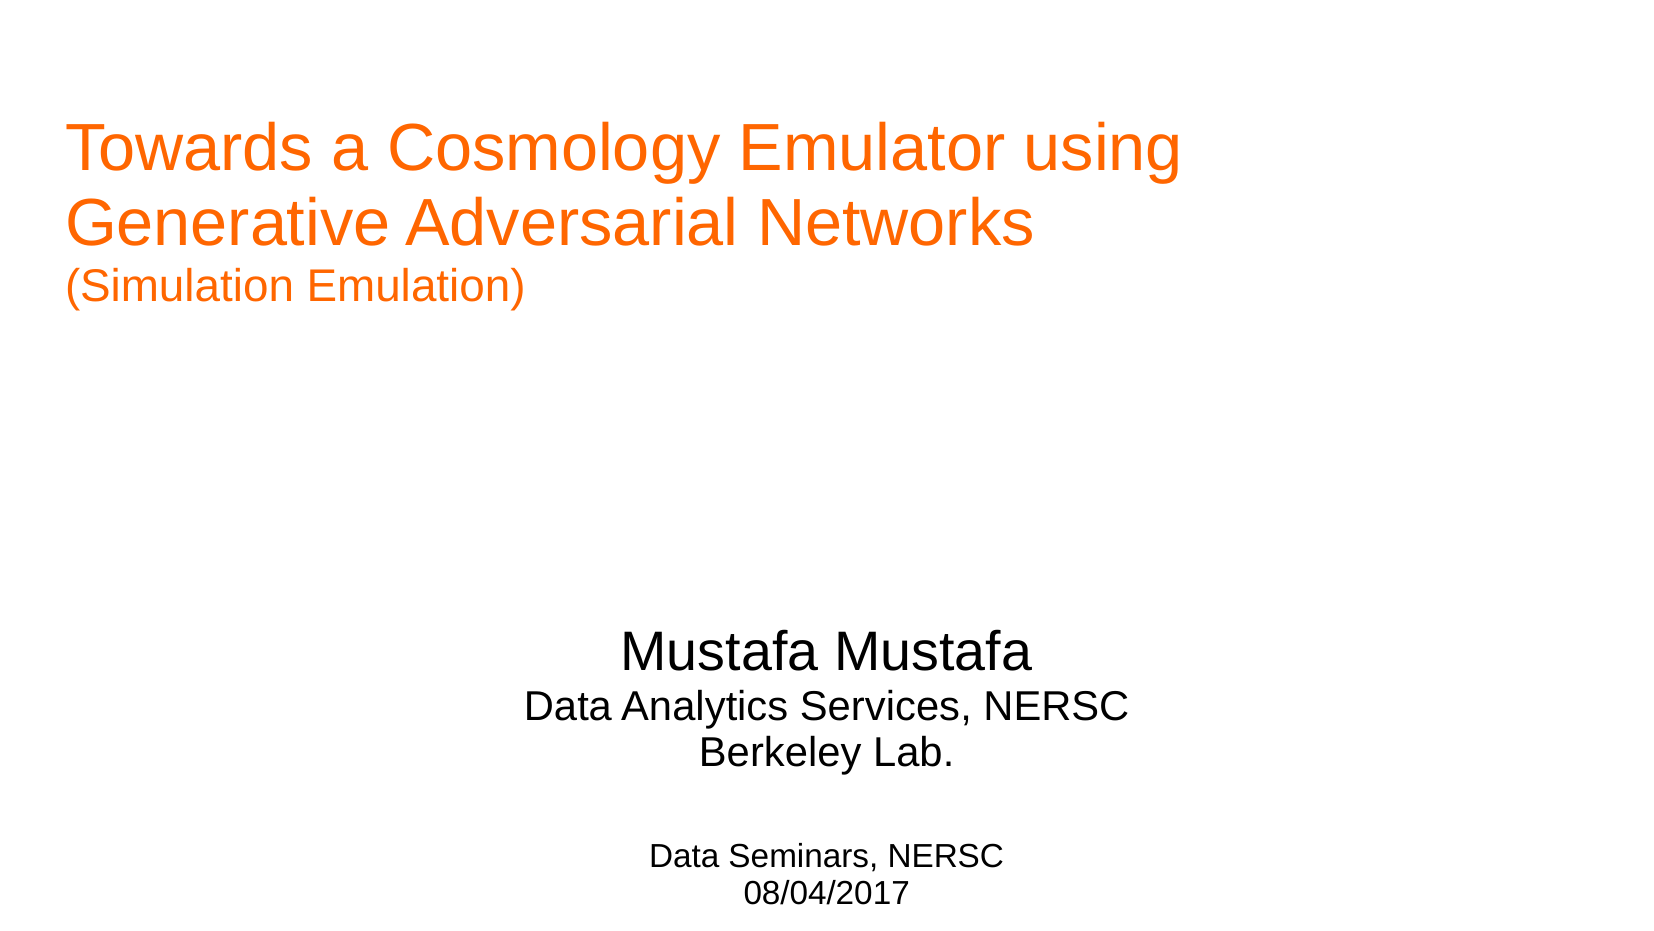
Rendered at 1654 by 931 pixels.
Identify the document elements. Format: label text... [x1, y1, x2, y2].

title Towards a Cosmology Emulator using Generative Adversarial Networks (Simulation Emulation) [64, 99, 1591, 322]
subtitle Mustafa Mustafa Data Analytics Services, NERSC Berkeley Lab. Data Seminars, NERSC 08/04/2017 [82, 371, 1571, 912]
